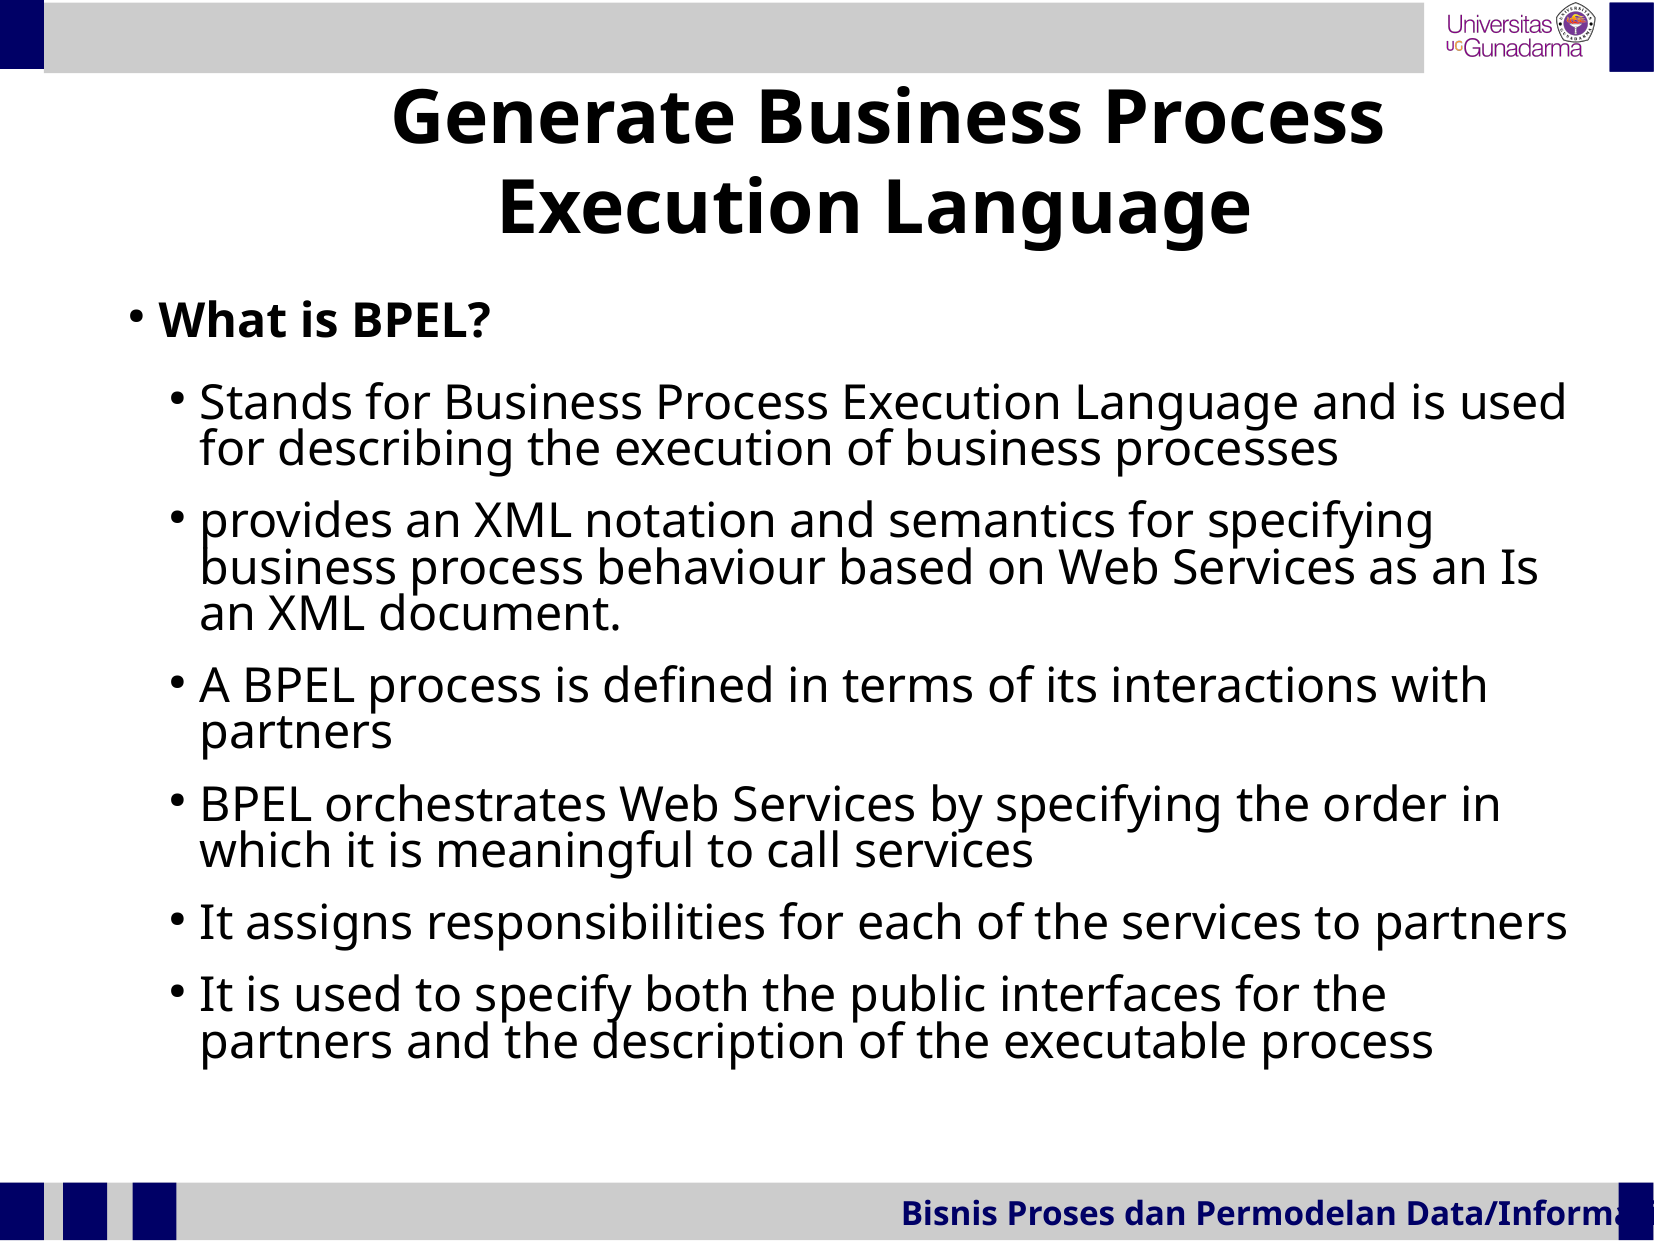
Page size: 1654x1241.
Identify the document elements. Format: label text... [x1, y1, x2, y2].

picture [1437, 2, 1610, 62]
title Generate Business Process Execution Language [179, 68, 1571, 249]
list What is BPEL? Stands for Business Process Execution Language and is used for describing the execution of business processes provides an XML notation and semantics for specifying business process behaviour based on Web Services as an Is an XML document. A BPEL process is defined in terms of its interactions with partners BPEL orchestrates Web Services by specifying the order in which it is meaningful to call services It assigns responsibilities for each of the services to partners It is used to specify both the public interfaces for the partners and the description of the executable process [102, 292, 1599, 1134]
